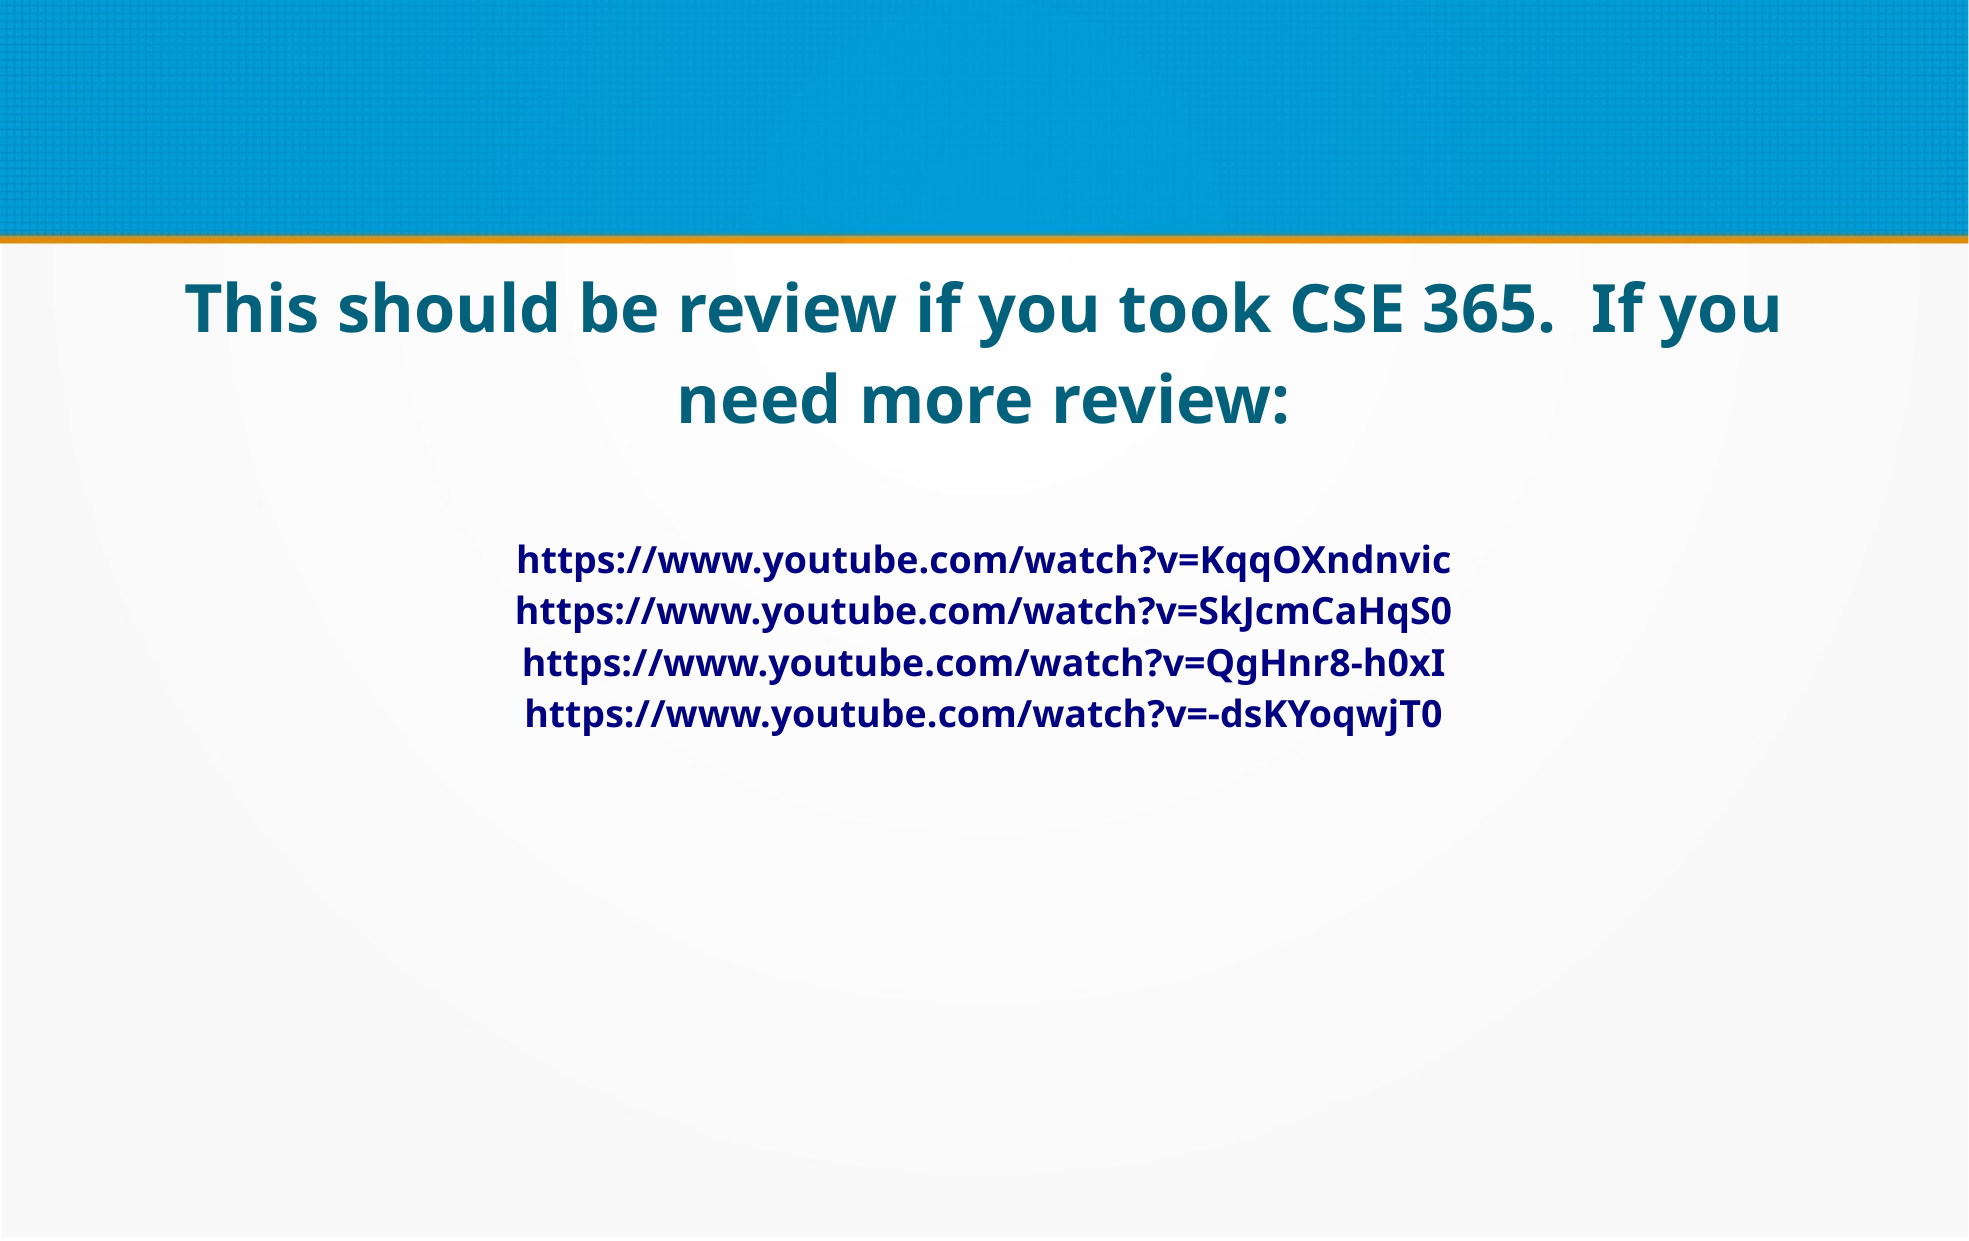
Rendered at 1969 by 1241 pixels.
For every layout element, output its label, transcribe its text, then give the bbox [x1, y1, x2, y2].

picture [0, 233, 1969, 1241]
subtitle This should be review if you took CSE 365. If you need more review: https://www.youtube.com/watch?v=KqqOXndnvic https://www.youtube.com/watch?v=SkJcmCaHqS0 https://www.youtube.com/watch?v=QgHnr8-h0xI https://www.youtube.com/watch?v=-dsKYoqwjT0 [98, 19, 1870, 980]
